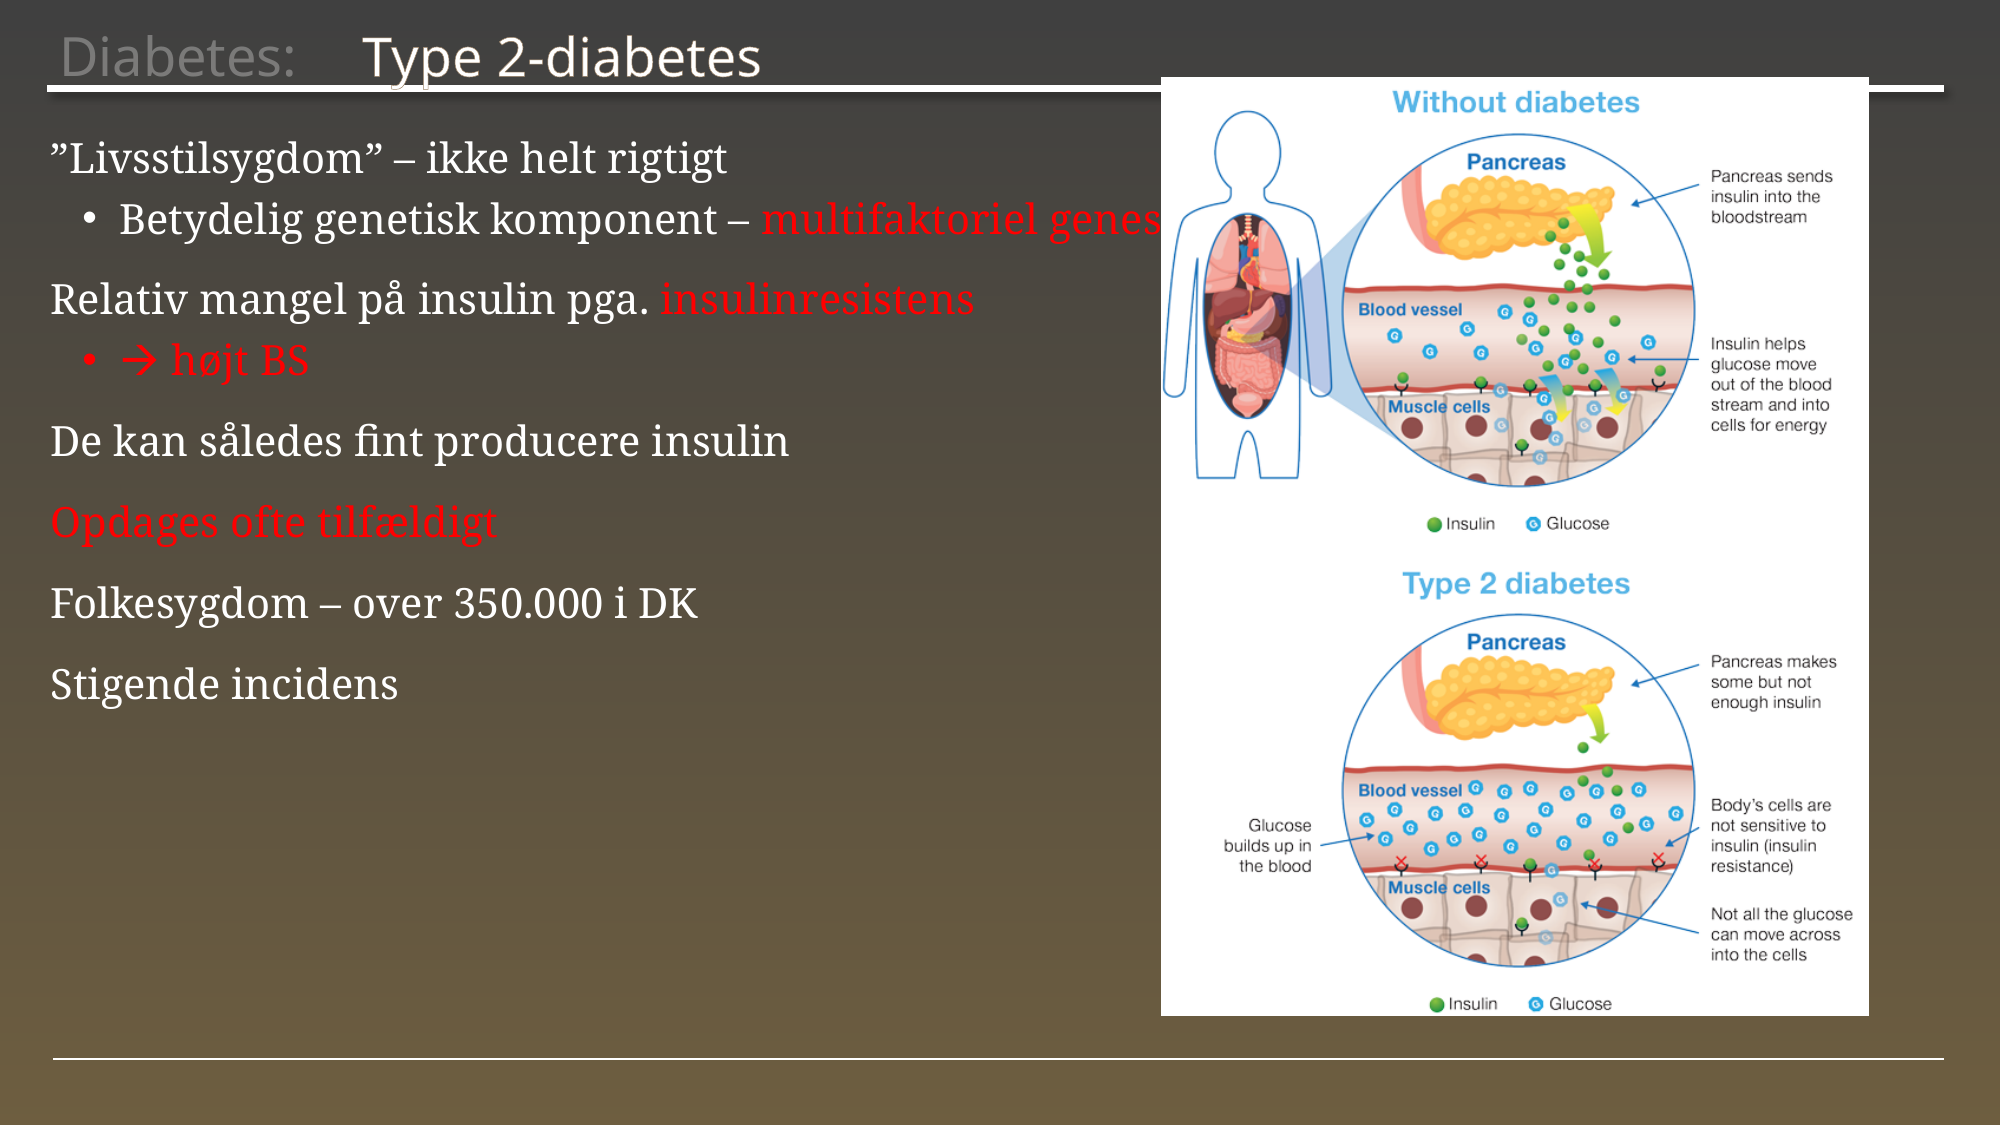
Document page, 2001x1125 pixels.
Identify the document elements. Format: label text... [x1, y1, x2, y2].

picture [1161, 77, 1869, 1016]
title Diabetes: [59, 29, 362, 89]
list ”Livsstilsygdom” – ikke helt rigtigt Betydelig genetisk komponent – multifaktoriel genese Relativ mangel på insulin pga. insulinresistens  højt BS De kan således fint producere insulin Opdages ofte tilfældigt Folkesygdom – over 350.000 i DK Stigende incidens [50, 121, 1161, 1004]
subtitle Type 2-diabetes [362, 29, 1416, 89]
